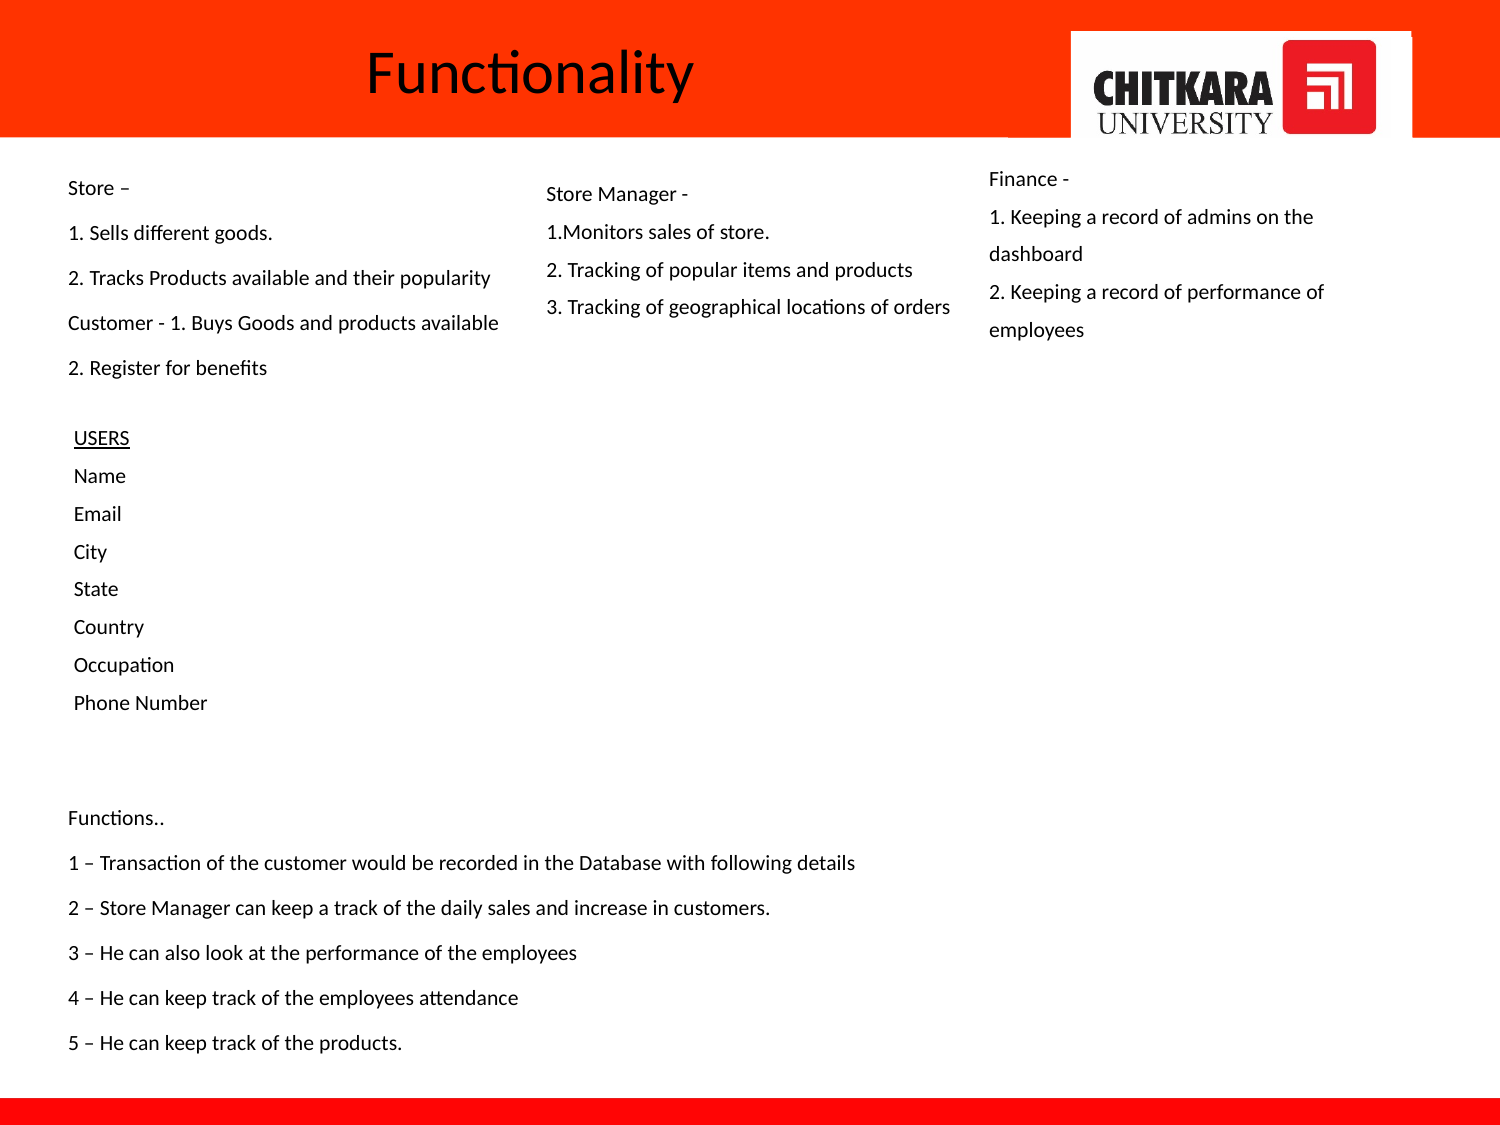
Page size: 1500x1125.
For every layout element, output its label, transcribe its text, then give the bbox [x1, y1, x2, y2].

text_box Store Manager - 1.Monitors sales of store. 2. Tracking of popular items and products 3. Tracking of geographical locations of orders [531, 177, 974, 343]
picture [1074, 37, 1391, 138]
text_box USERS Name Email City State Country Occupation Phone Number [59, 421, 591, 739]
title Functionality [0, 0, 1063, 138]
text_box Store – 1. Sells different goods. 2. Tracks Products available and their popularity Customer - 1. Buys Goods and products available 2. Register for benefits Functions.. 1 – Transaction of the customer would be recorded in the Database with following details 2 – Store Manager can keep a track of the daily sales and increase in customers. 3 – He can also look at the performance of the employees 4 – He can keep track of the employees attendance 5 – He can keep track of the products. [53, 162, 1433, 1078]
text_box Finance - 1. Keeping a record of admins on the dashboard 2. Keeping a record of performance of employees [974, 162, 1388, 366]
picture [0, 1096, 1500, 1125]
